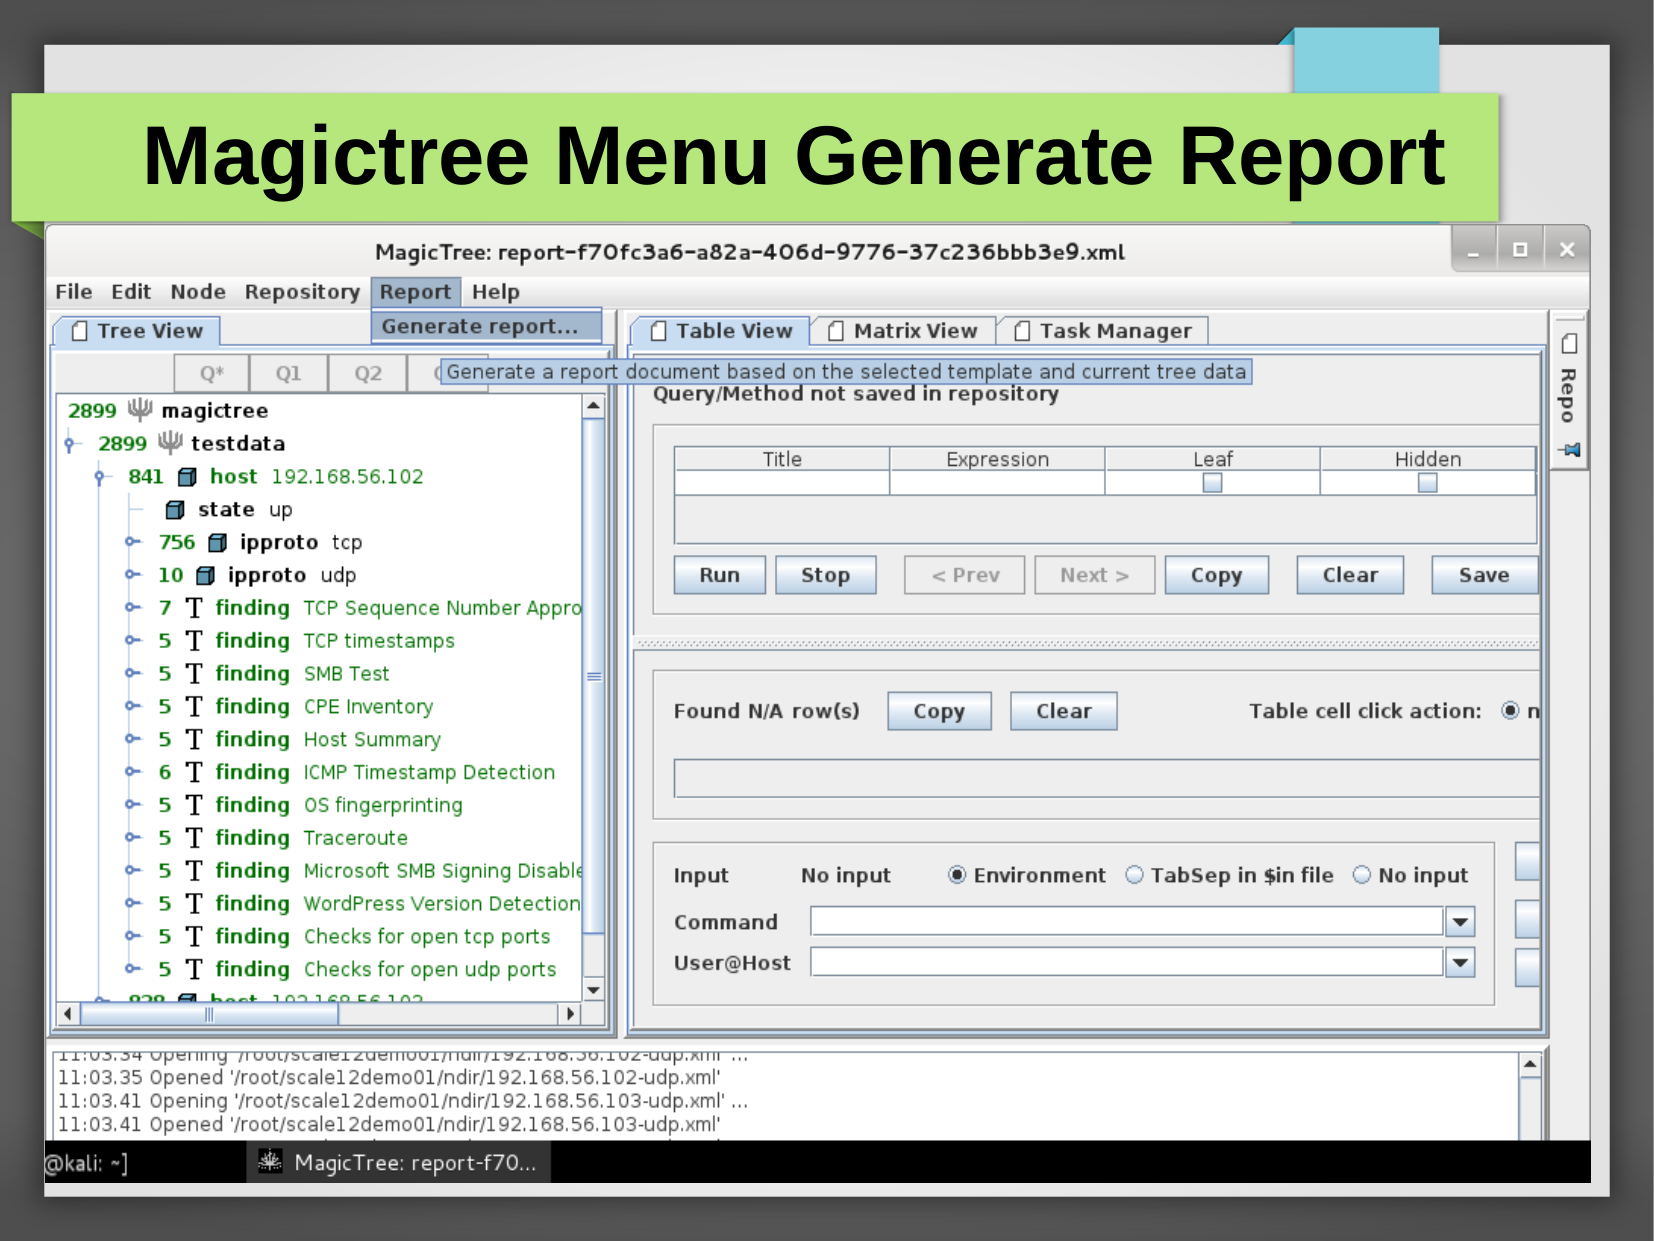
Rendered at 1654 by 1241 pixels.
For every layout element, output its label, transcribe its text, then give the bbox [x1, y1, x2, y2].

picture [0, 0, 1654, 1241]
text_box Magictree Menu Generate Report [128, 102, 1486, 211]
